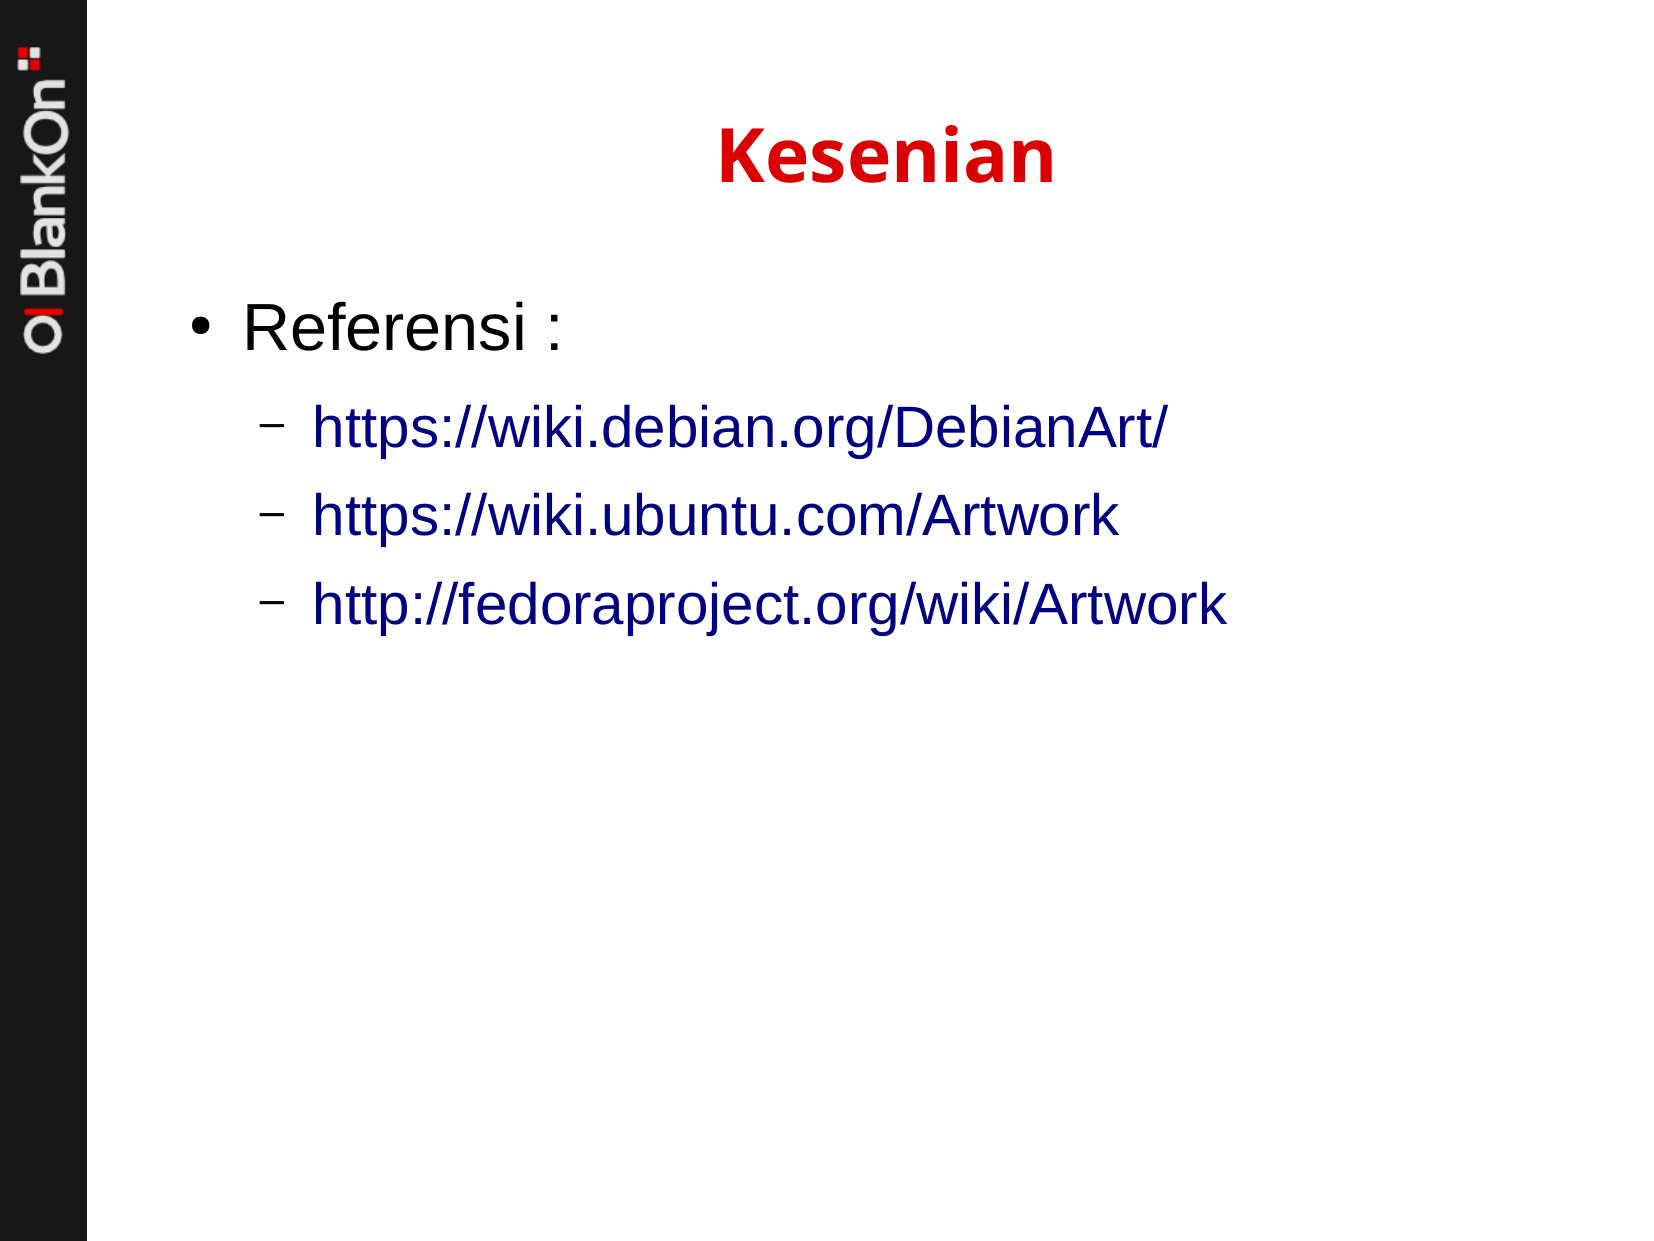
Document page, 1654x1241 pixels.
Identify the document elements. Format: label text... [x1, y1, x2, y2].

picture [0, 0, 87, 1241]
title Kesenian [124, 49, 1613, 257]
list Referensi : https://wiki.debian.org/DebianArt/ https://wiki.ubuntu.com/Artwork http://fedoraproject.org/wiki/Artwork [171, 290, 1589, 1182]
